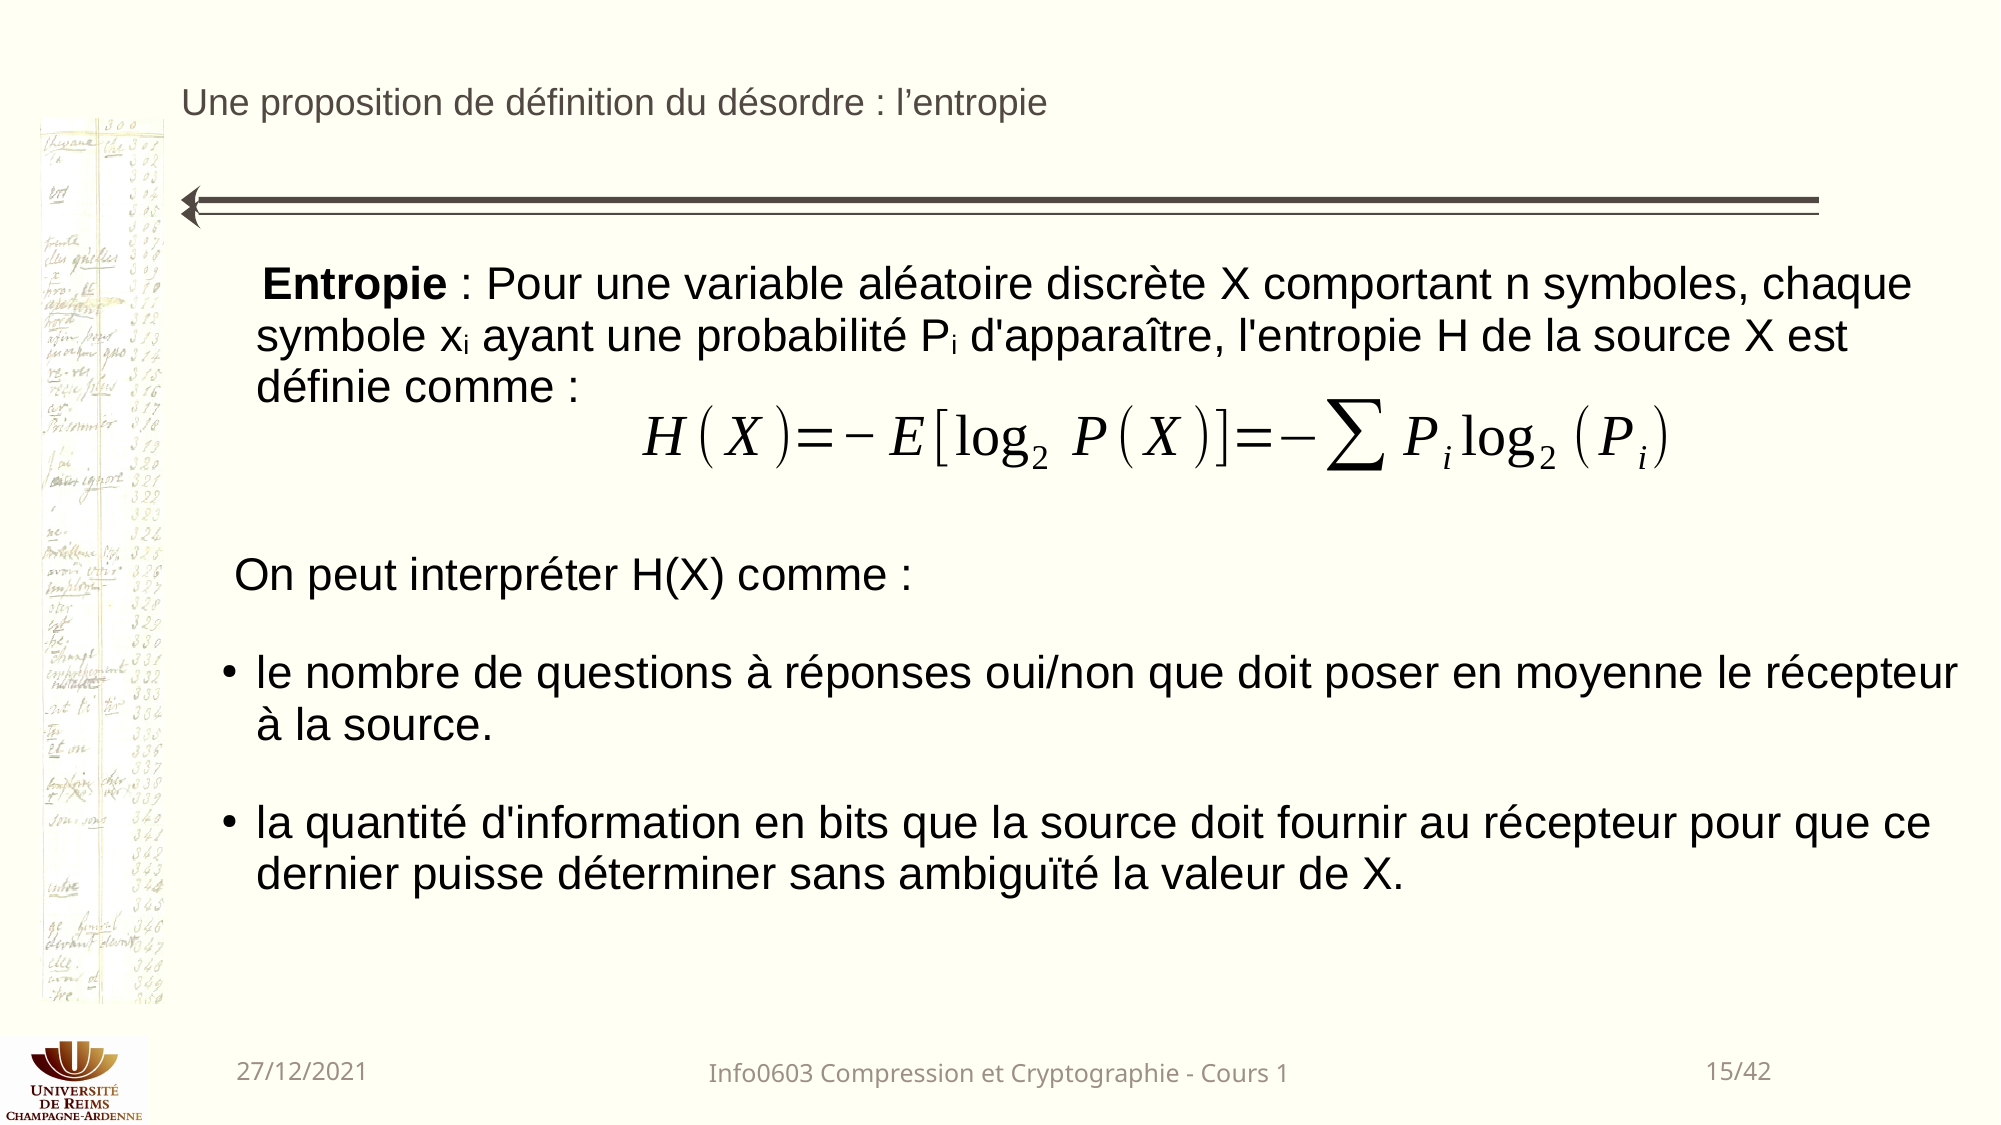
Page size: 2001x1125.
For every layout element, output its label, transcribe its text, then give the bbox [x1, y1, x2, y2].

picture [0, 1035, 148, 1125]
text_box Entropie : Pour une variable aléatoire discrète X comportant n symboles, chaque symbole xi ayant une probabilité Pi d'apparaître, l'entropie H de la source X est définie comme : On peut interpréter H(X) comme : le nombre de questions à réponses oui/non que doit poser en moyenne le récepteur à la source. la quantité d'information en bits que la source doit fournir au récepteur pour que ce dernier puisse déterminer sans ambiguïté la valeur de X. [206, 251, 1979, 1125]
chart [631, 395, 1678, 477]
picture [40, 118, 164, 1004]
title Une proposition de définition du désordre : l’entropie [181, 12, 1819, 193]
chart [947, 256, 1066, 315]
